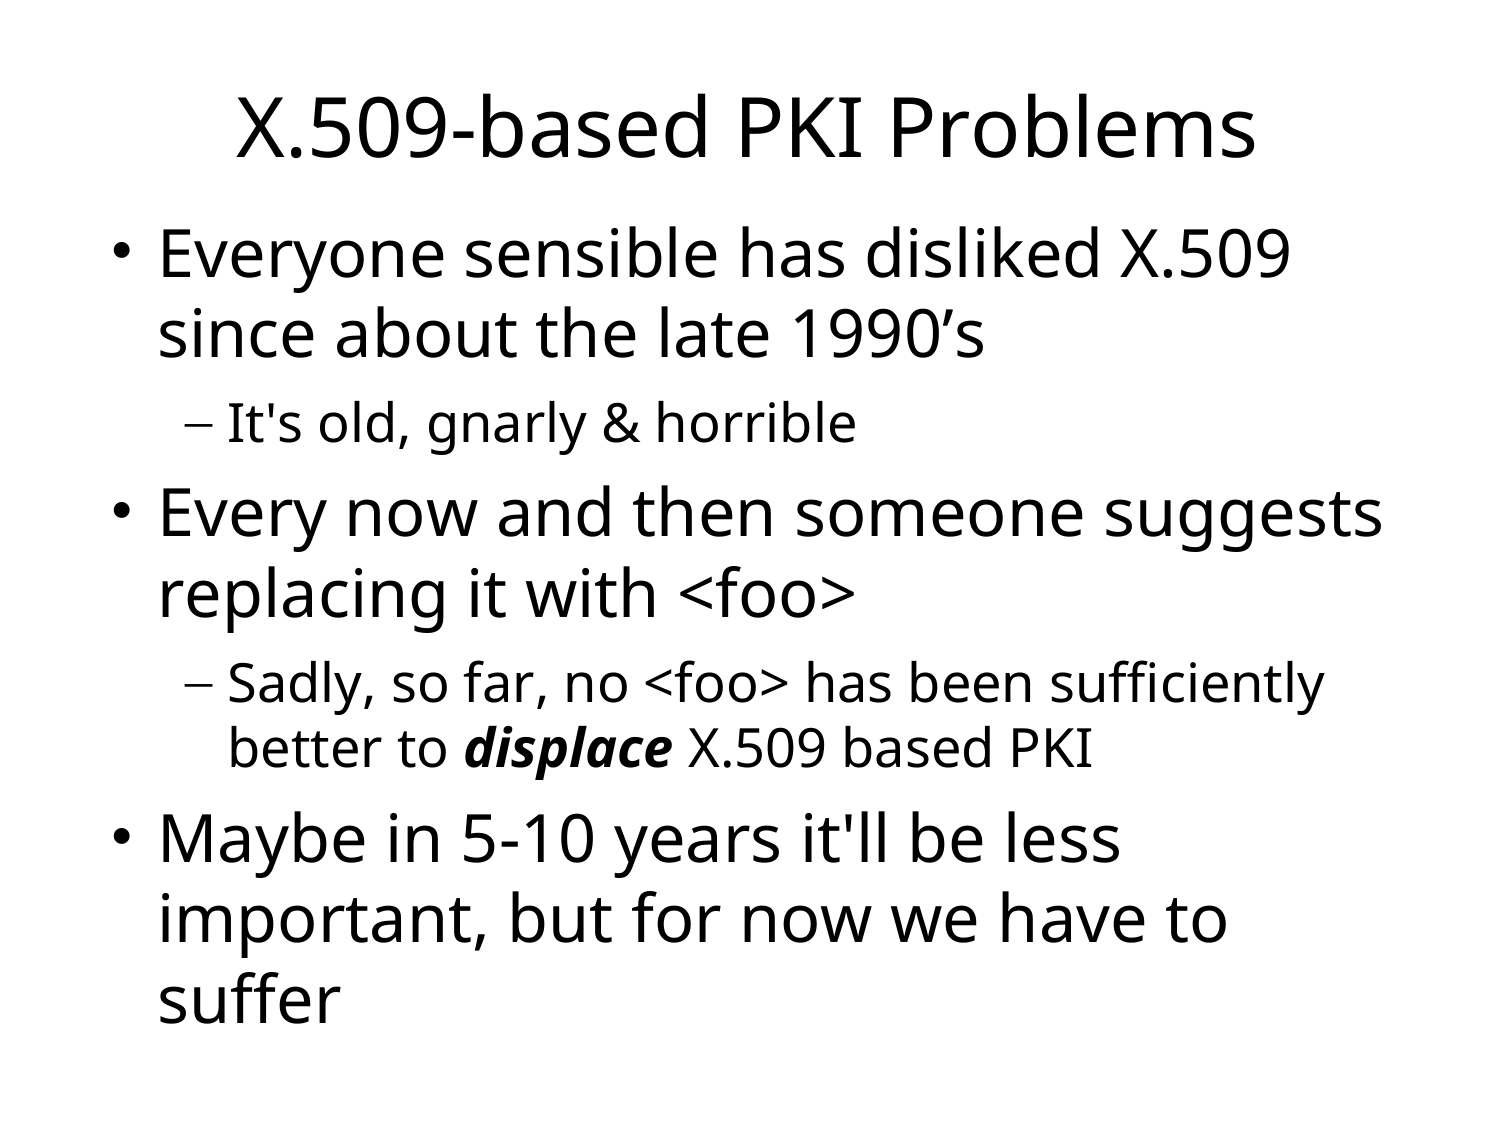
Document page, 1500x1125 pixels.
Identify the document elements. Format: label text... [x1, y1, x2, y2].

text_box X.509-based PKI Problems [110, 29, 1386, 209]
text_box Everyone sensible has disliked X.509 since about the late 1990’s It's old, gnarly & horrible Every now and then someone suggests replacing it with <foo> Sadly, so far, no <foo> has been sufficiently better to displace X.509 based PKI Maybe in 5-10 years it'll be less important, but for now we have to suffer [110, 209, 1386, 1106]
